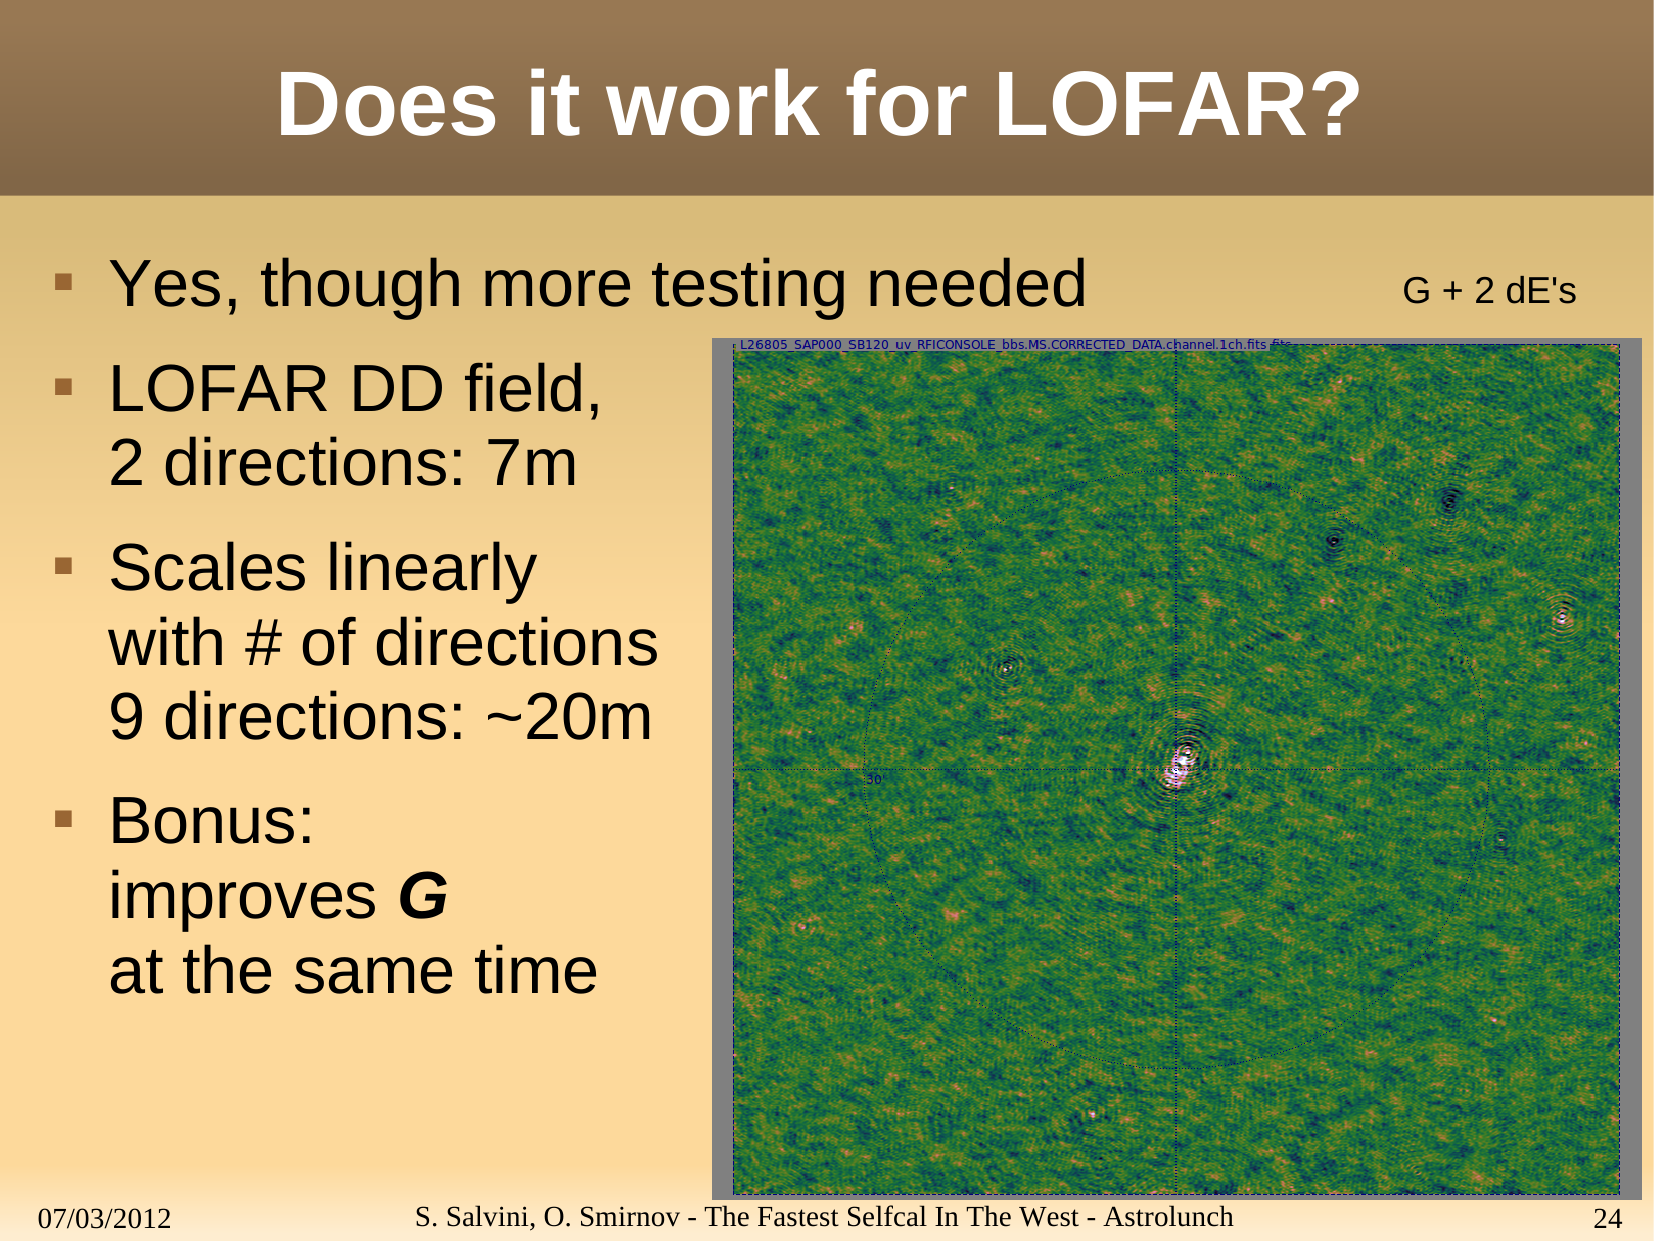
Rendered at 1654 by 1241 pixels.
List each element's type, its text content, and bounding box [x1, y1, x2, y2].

text_box G + 2 dE's [1387, 262, 1651, 320]
picture [0, 0, 1654, 1241]
list Yes, though more testing needed LOFAR DD field, 2 directions: 7m Scales linearly with # of directions 9 directions: ~20m Bonus: improves G at the same time [37, 246, 1526, 1051]
title Does it work for LOFAR? [76, 7, 1565, 200]
